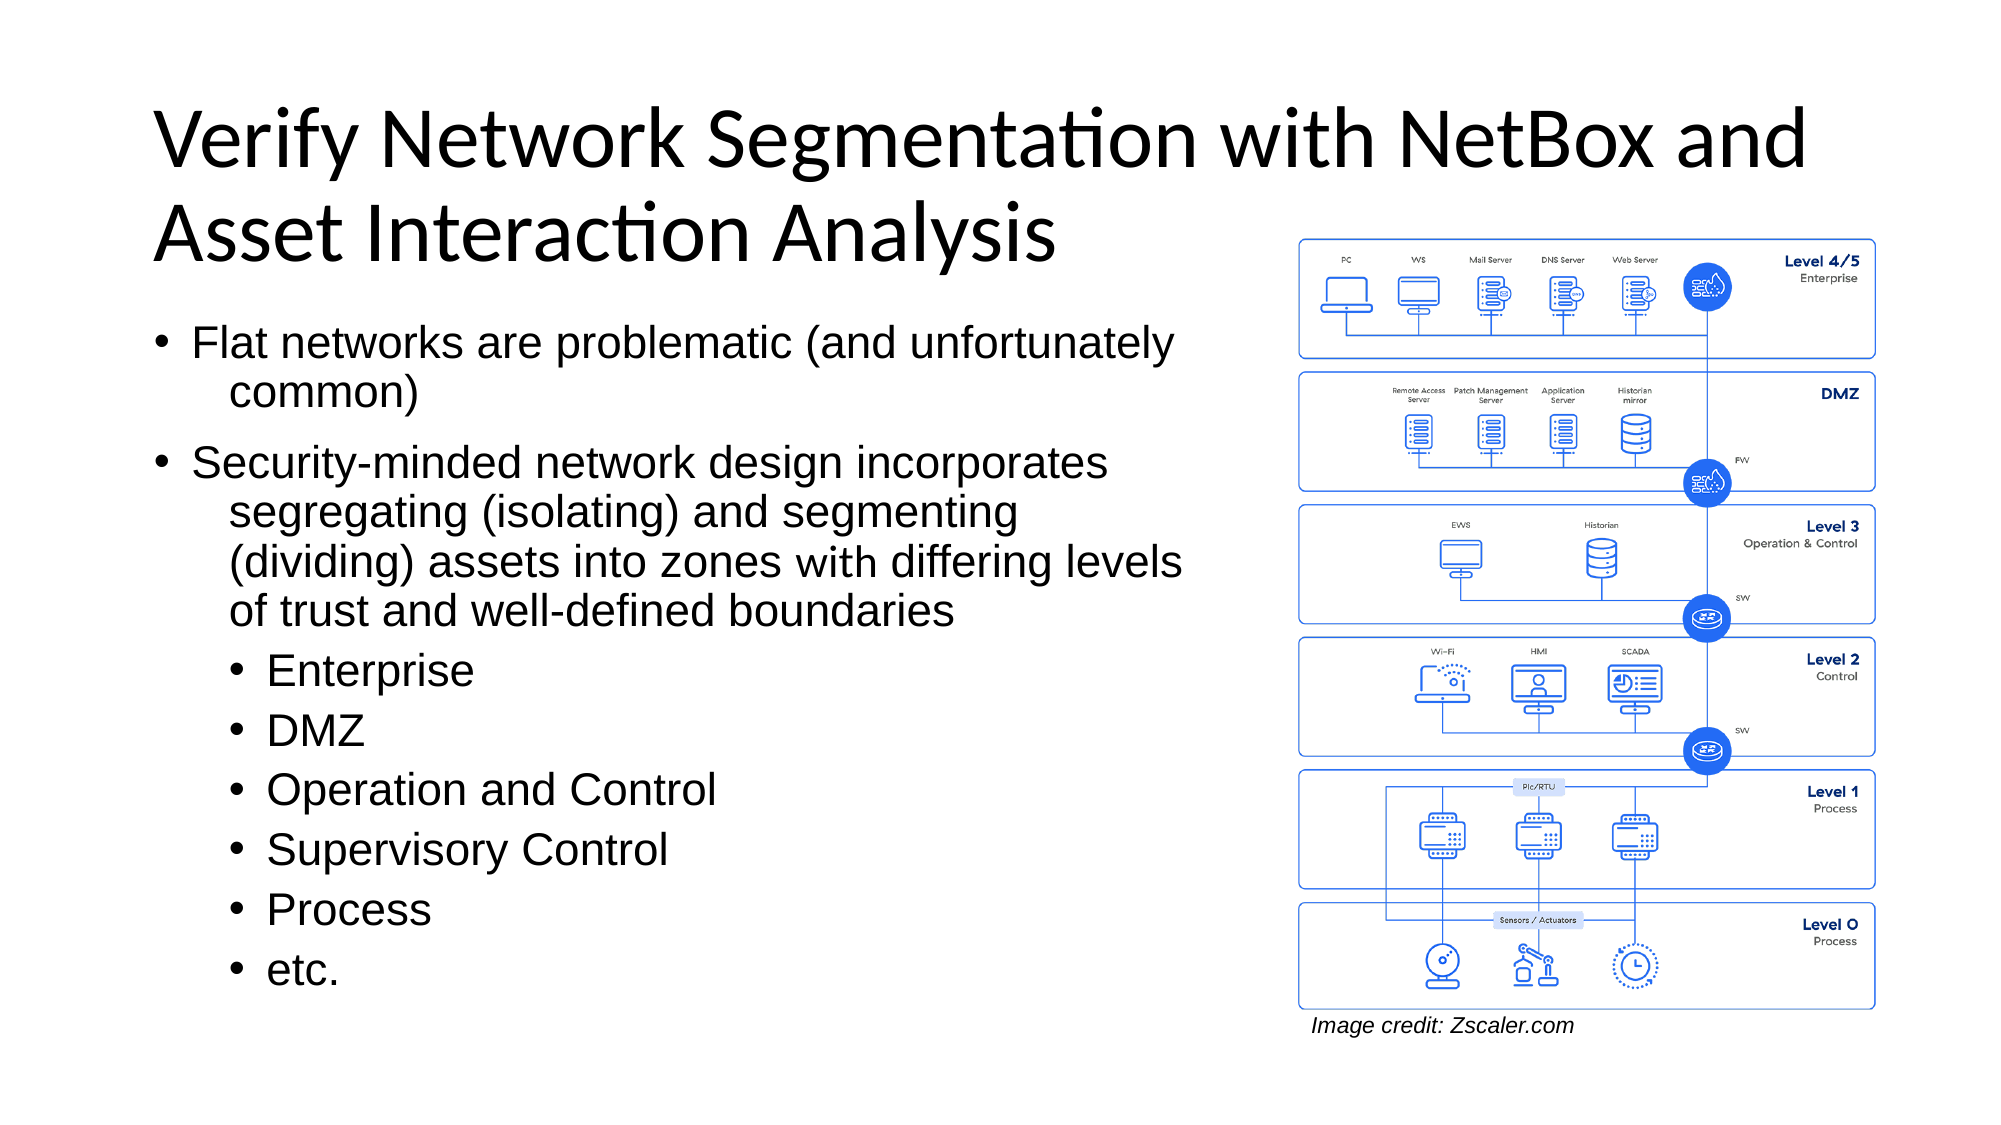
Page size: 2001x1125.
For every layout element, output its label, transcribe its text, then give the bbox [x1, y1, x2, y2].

text_box Flat networks are problematic (and unfortunately common) Security-minded network design incorporates segregating (isolating) and segmenting (dividing) assets into zones with differing levels of trust and well-defined boundaries Enterprise DMZ Operation and Control Supervisory Control Process etc. [153, 318, 1210, 1000]
text_box Image credit: Zscaler.com [1296, 1003, 1878, 1047]
picture [1275, 219, 1897, 1034]
title Verify Network Segmentation with NetBox and Asset Interaction Analysis [153, 91, 1966, 258]
